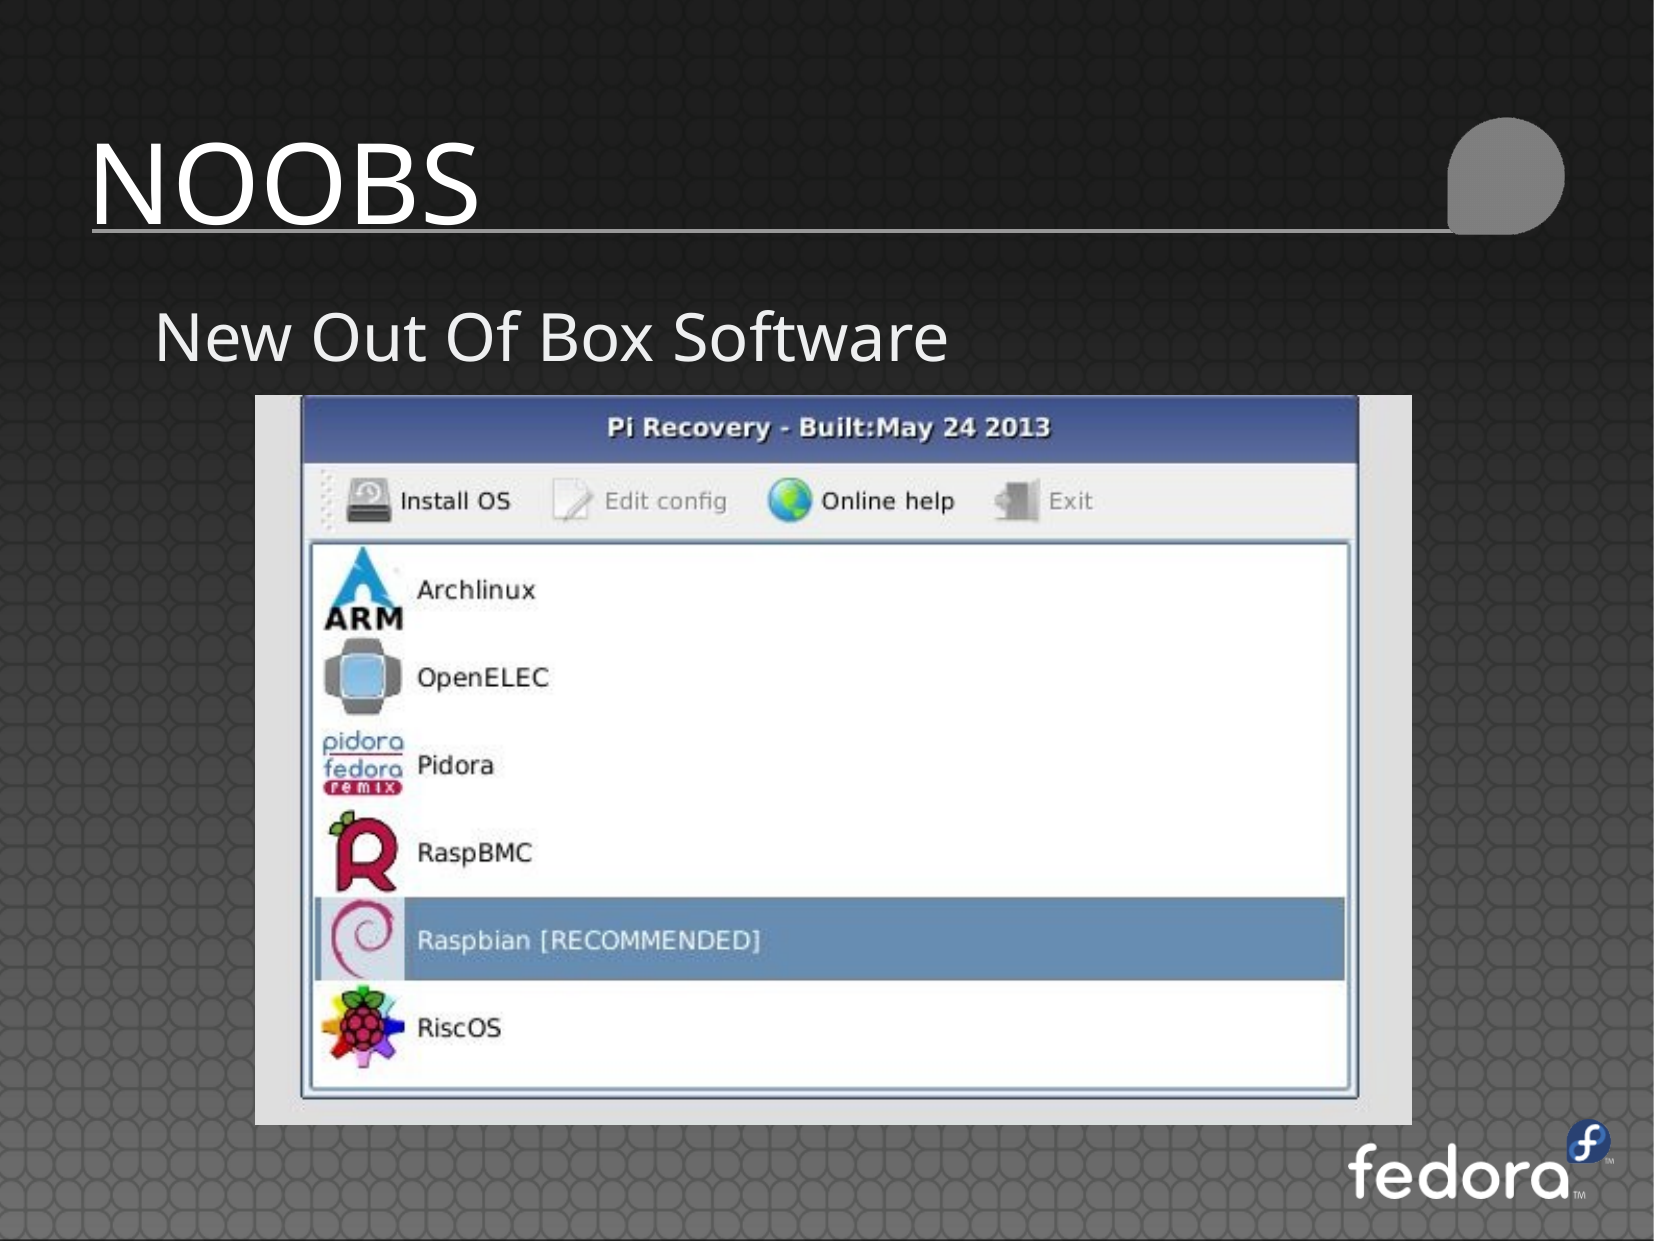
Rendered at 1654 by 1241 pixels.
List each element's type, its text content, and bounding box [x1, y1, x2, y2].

picture [0, 0, 1654, 1241]
list New Out Of Box Software [82, 290, 1571, 1010]
title NOOBS [86, 112, 1576, 249]
